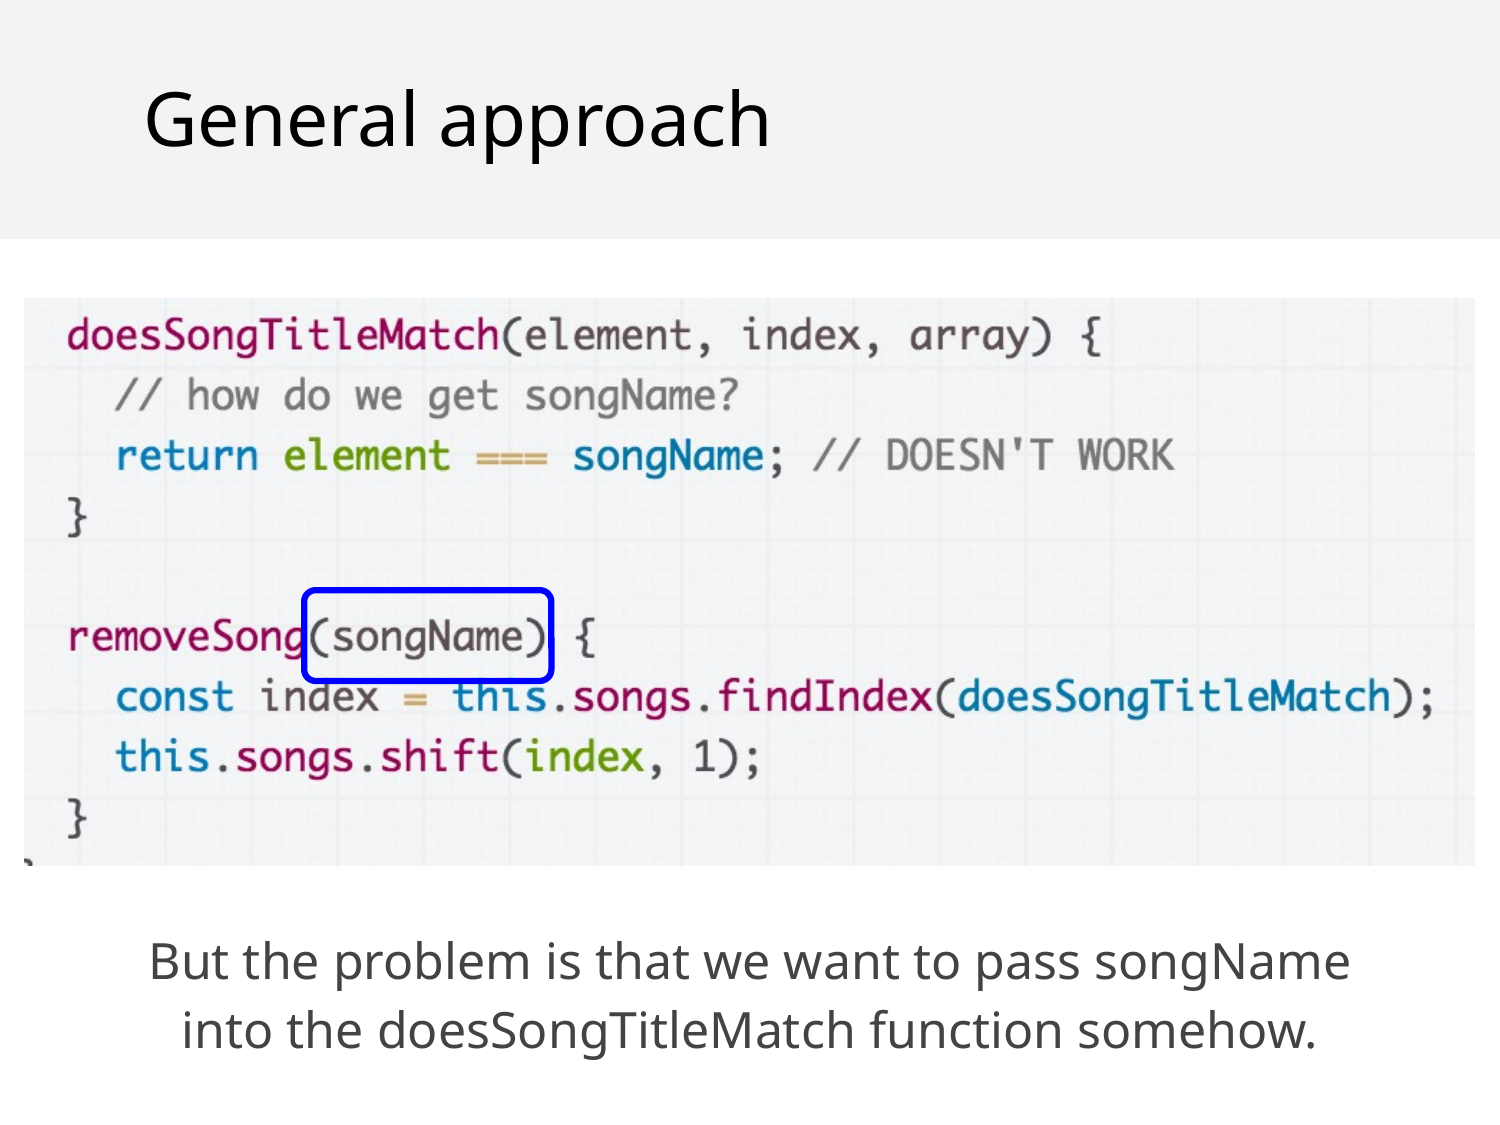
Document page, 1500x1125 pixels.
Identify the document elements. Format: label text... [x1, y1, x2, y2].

title General approach [128, 56, 1372, 183]
picture [24, 298, 1475, 867]
list But the problem is that we want to pass songName into the doesSongTitleMatch function somehow. [122, 905, 1378, 1091]
